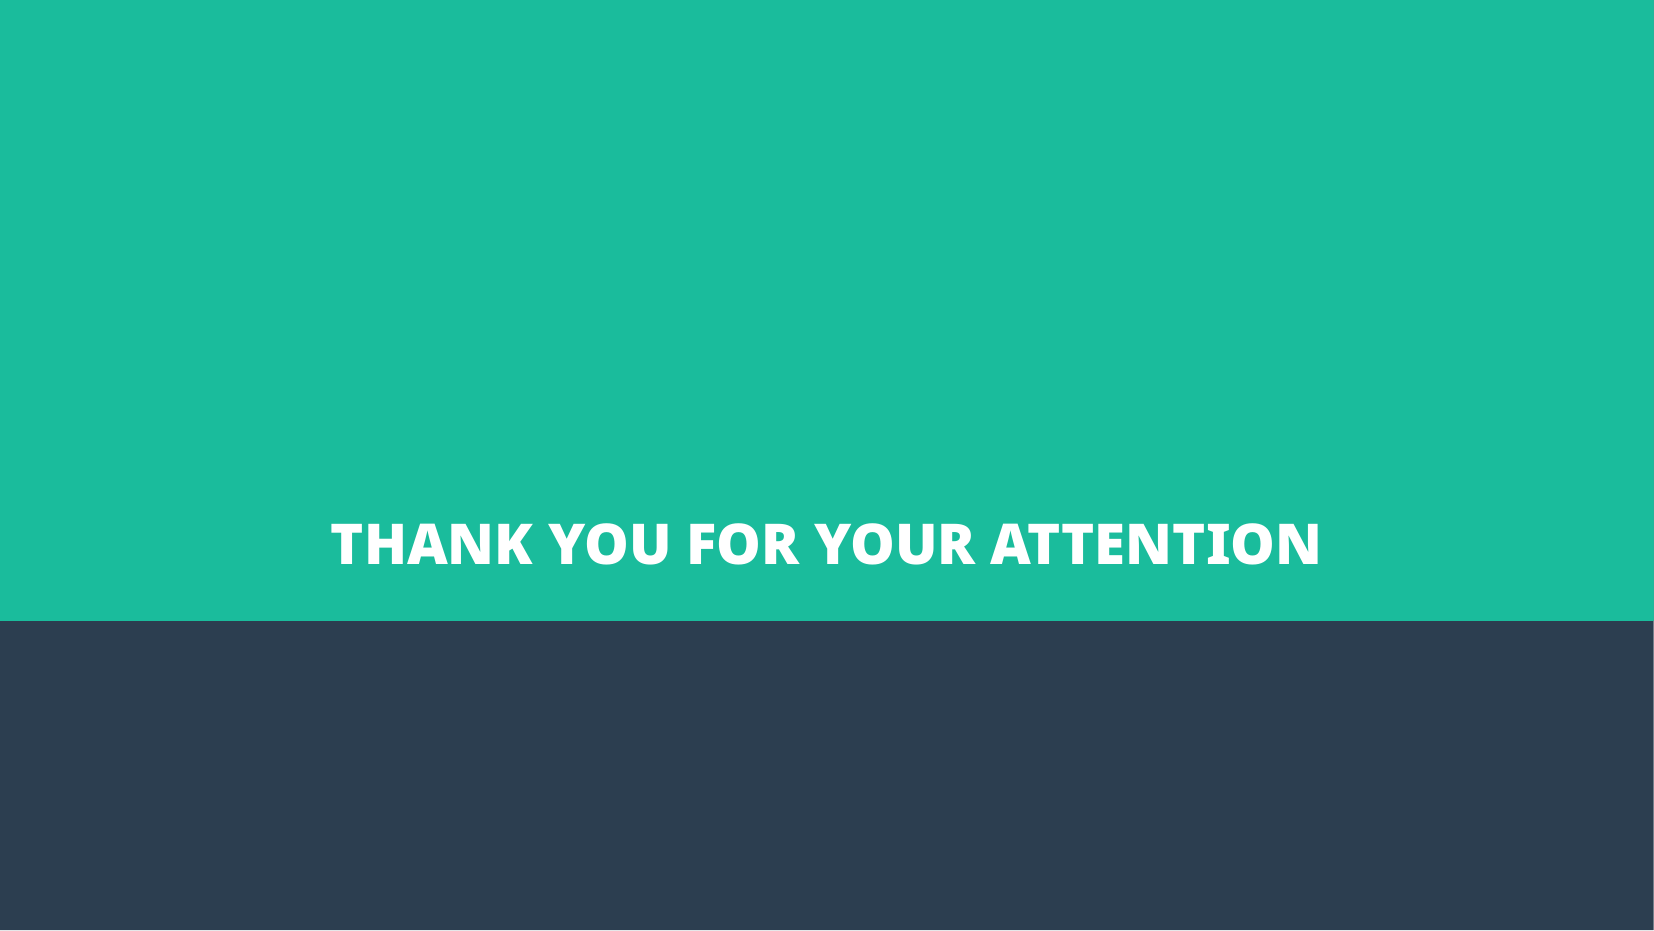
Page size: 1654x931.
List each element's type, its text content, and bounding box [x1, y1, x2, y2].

title THANK YOU FOR YOUR ATTENTION [59, 465, 1595, 583]
